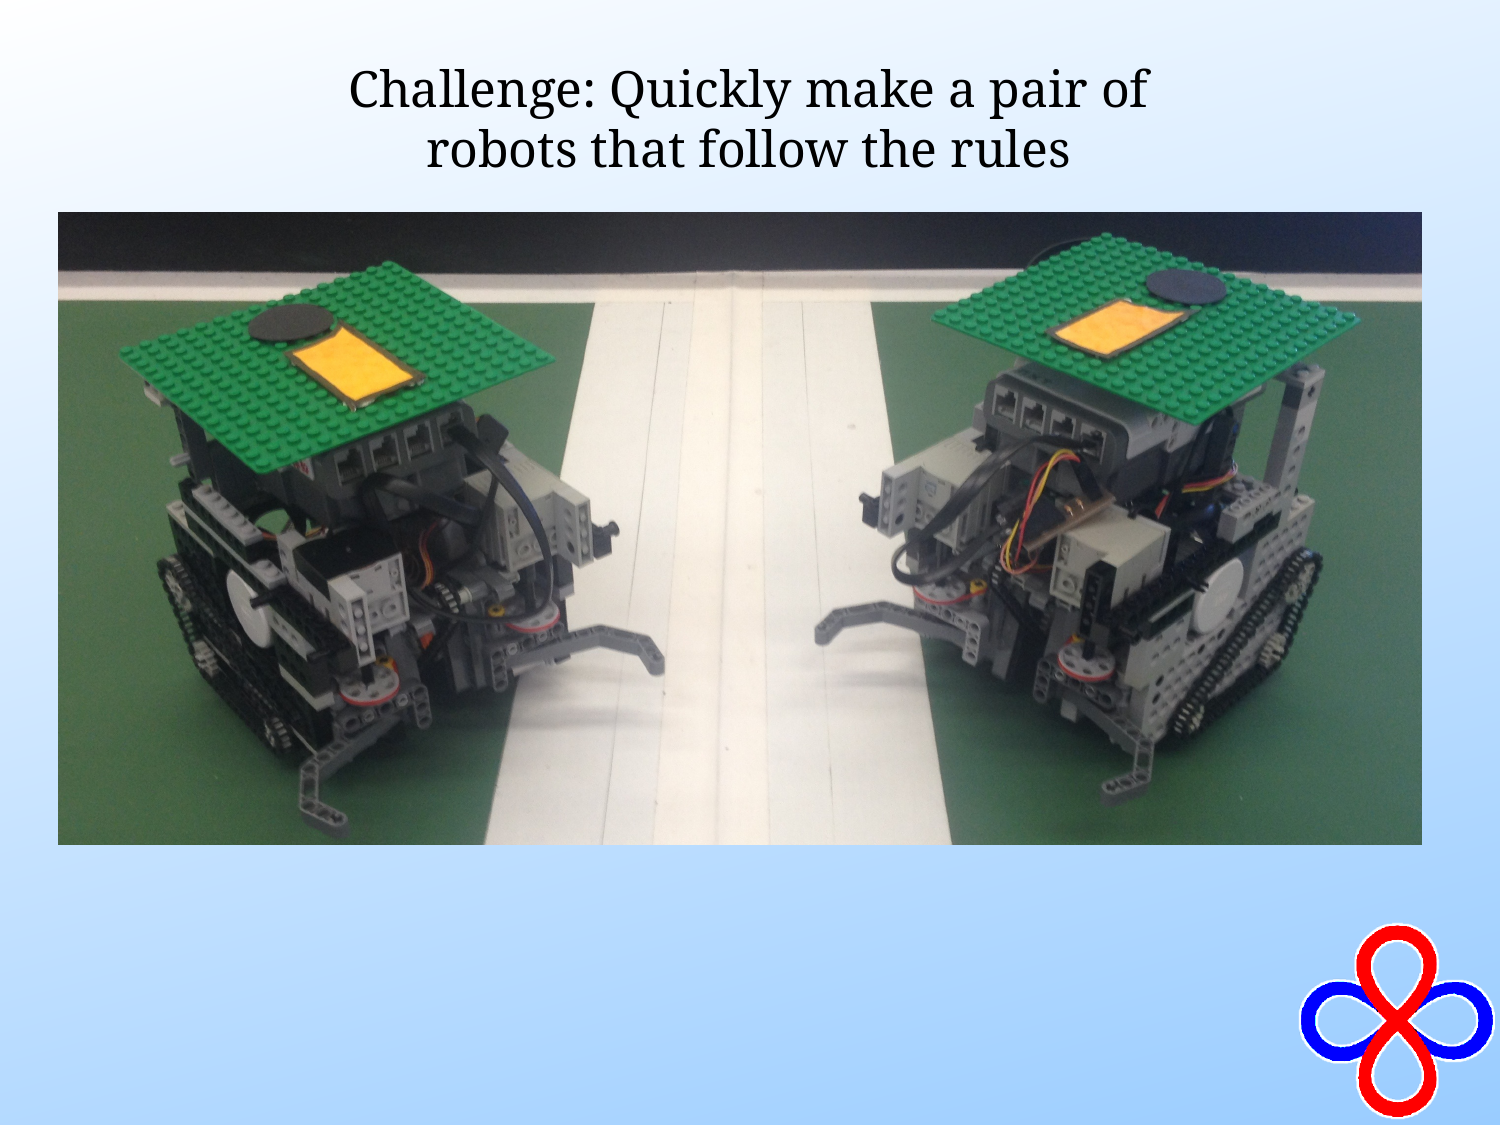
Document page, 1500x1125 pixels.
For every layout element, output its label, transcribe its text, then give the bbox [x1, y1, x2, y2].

text_box Challenge: Quickly make a pair of robots that follow the rules [256, 49, 1241, 212]
picture [1287, 912, 1500, 1125]
picture [58, 212, 1422, 845]
